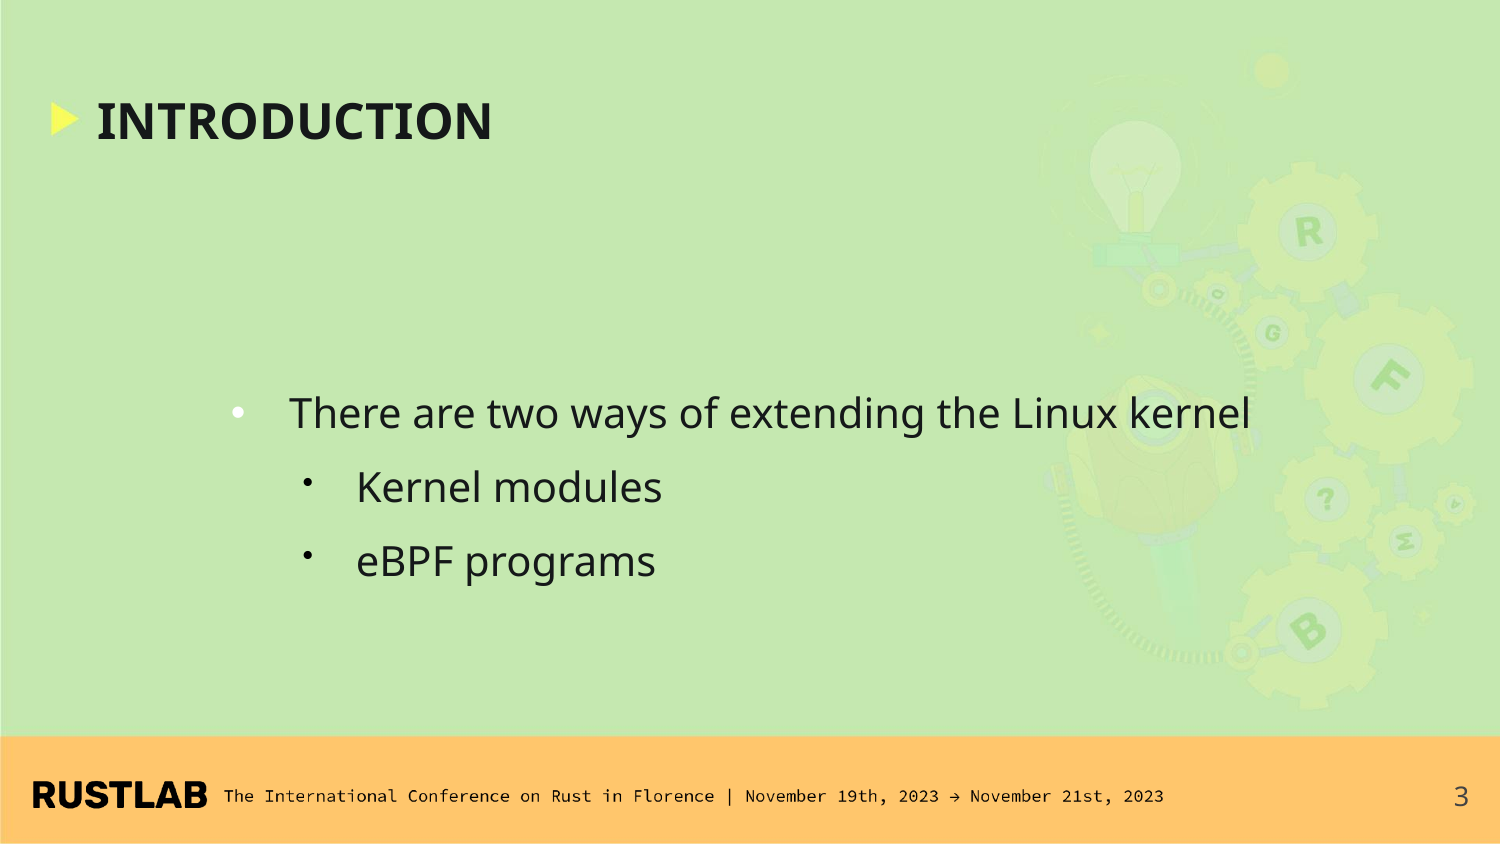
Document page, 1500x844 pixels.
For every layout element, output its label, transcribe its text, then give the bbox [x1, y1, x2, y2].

list There are two ways of extending the Linux kernel Kernel modules eBPF programs [199, 218, 1301, 744]
title INTRODUCTION [84, 89, 1448, 180]
picture [0, 0, 1500, 844]
